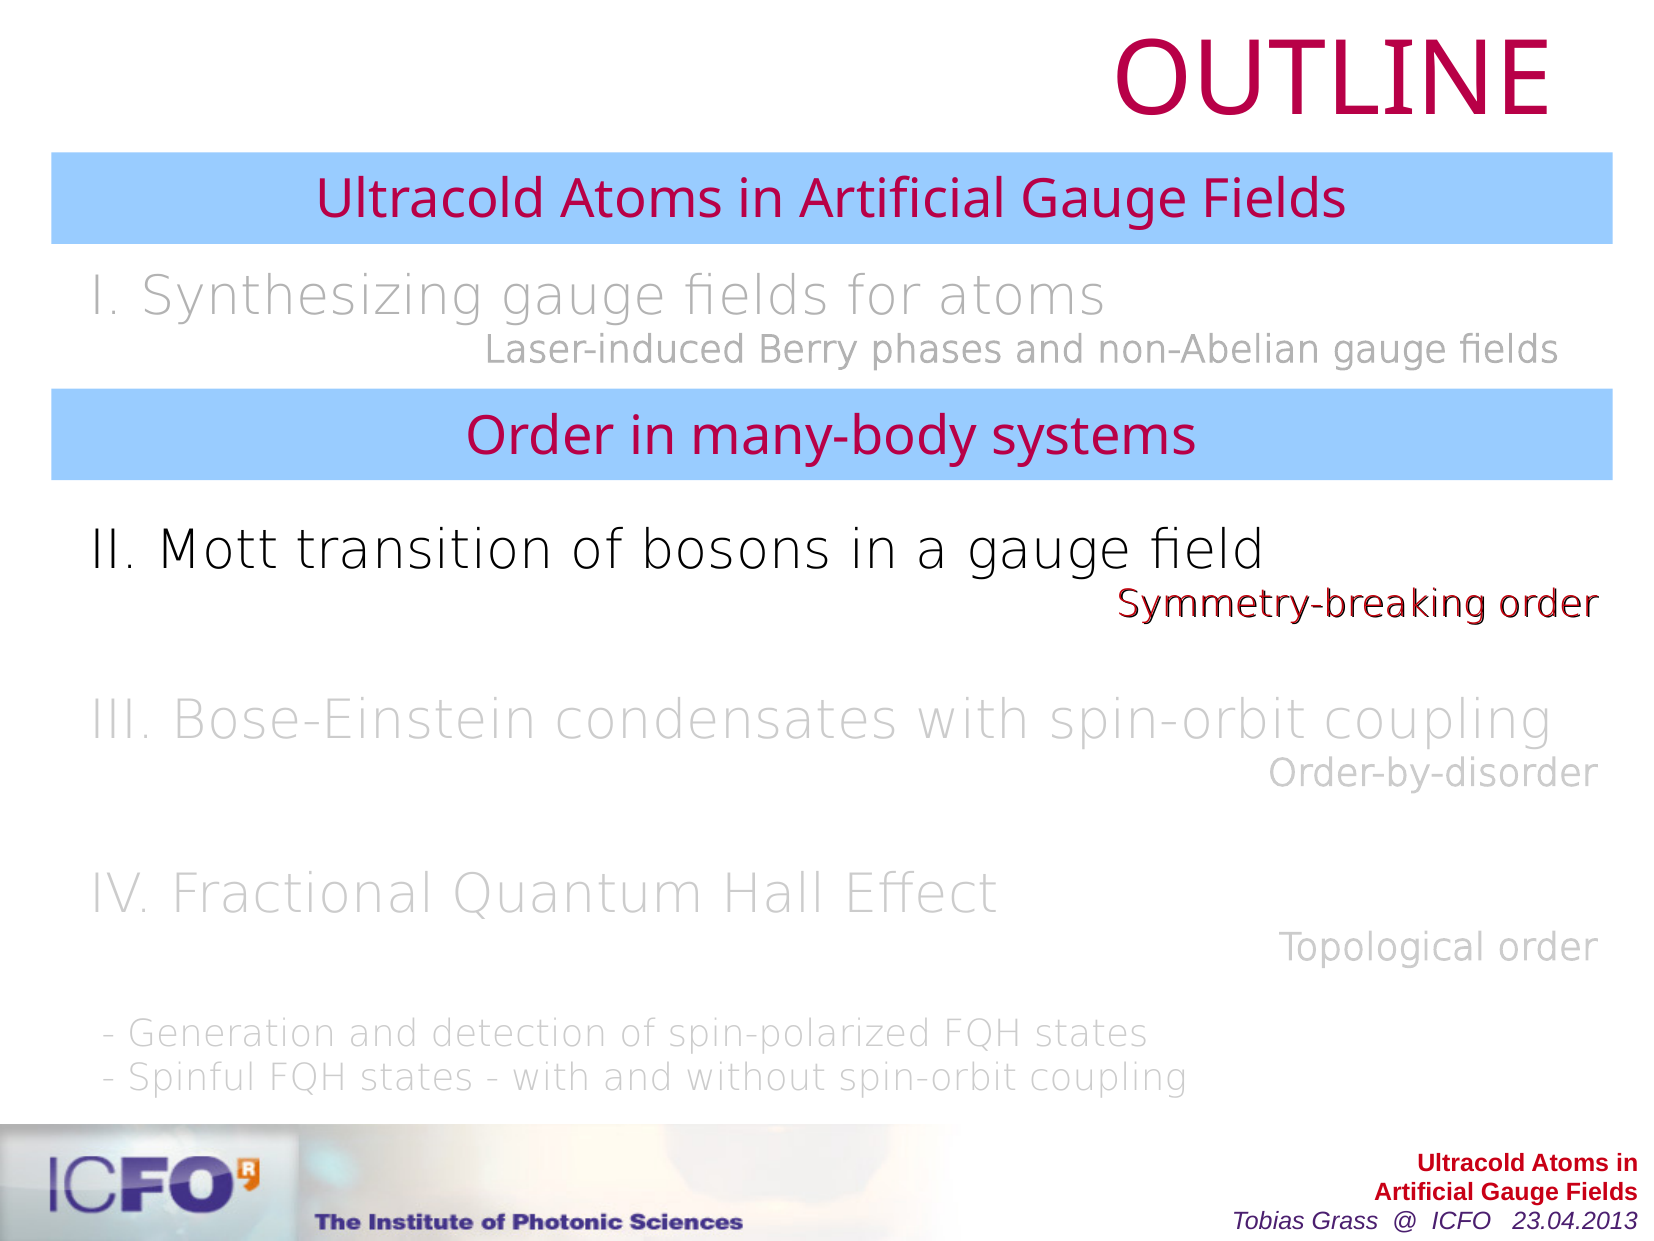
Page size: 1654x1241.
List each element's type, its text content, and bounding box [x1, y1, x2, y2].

text_box Order in many-body systems [51, 388, 1613, 481]
text_box Ultracold Atoms in Artificial Gauge Fields Tobias Grass @ ICFO 23.04.2013 [712, 1138, 1654, 1241]
text_box II. Mott transition of bosons in a gauge field Symmetry-breaking order III. Bose-Einstein condensates with spin-orbit coupling Order-by-disorder IV. Fractional Quantum Hall Effect Topological order - Generation and detection of spin-polarized FQH states - Spinful FQH states - with and without spin-orbit coupling [75, 510, 1613, 1151]
picture [0, 1124, 712, 1241]
text_box OUTLINE [984, 0, 1654, 158]
text_box I. Synthesizing gauge fields for atoms Laser-induced Berry phases and non-Abelian gauge fields [75, 256, 1576, 379]
text_box Ultracold Atoms in Artificial Gauge Fields [51, 152, 1613, 244]
